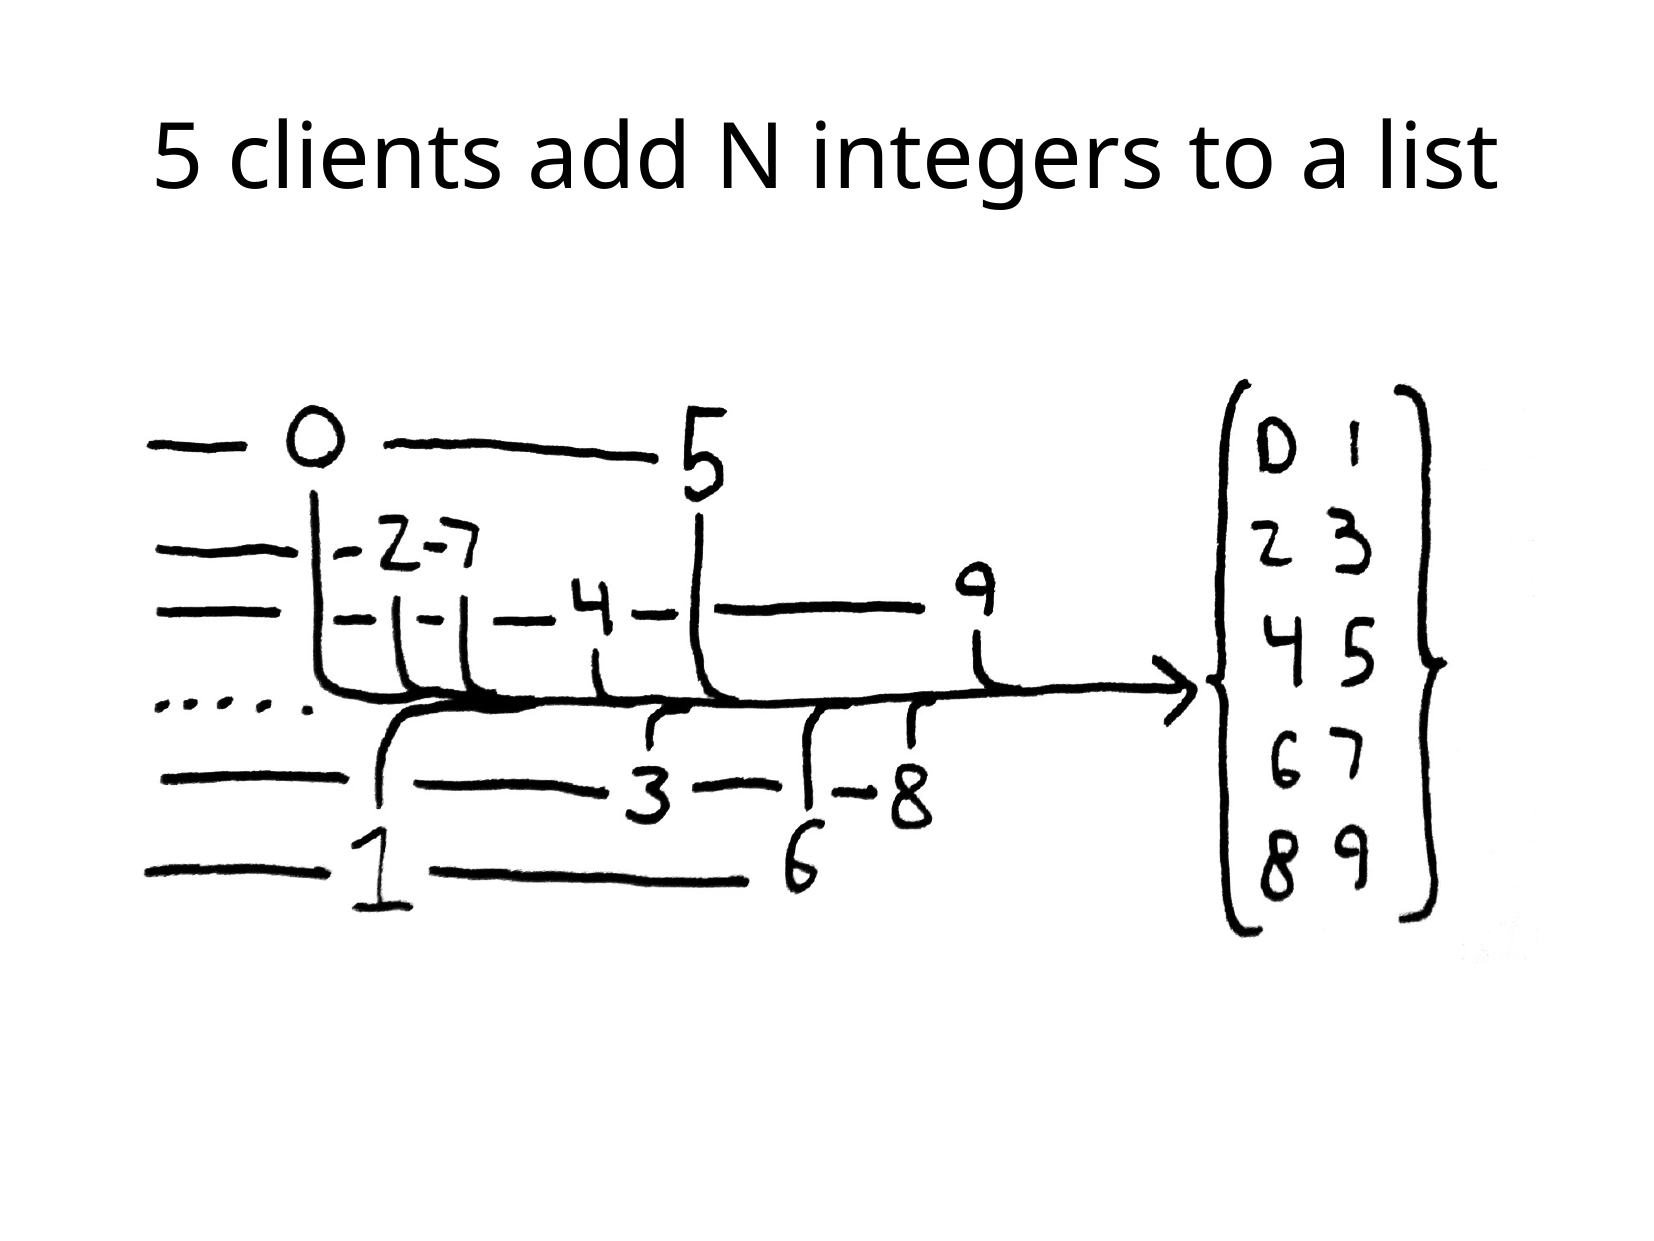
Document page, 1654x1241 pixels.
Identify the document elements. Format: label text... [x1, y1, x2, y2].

title 5 clients add N integers to a list [82, 49, 1571, 257]
picture [82, 330, 1538, 970]
